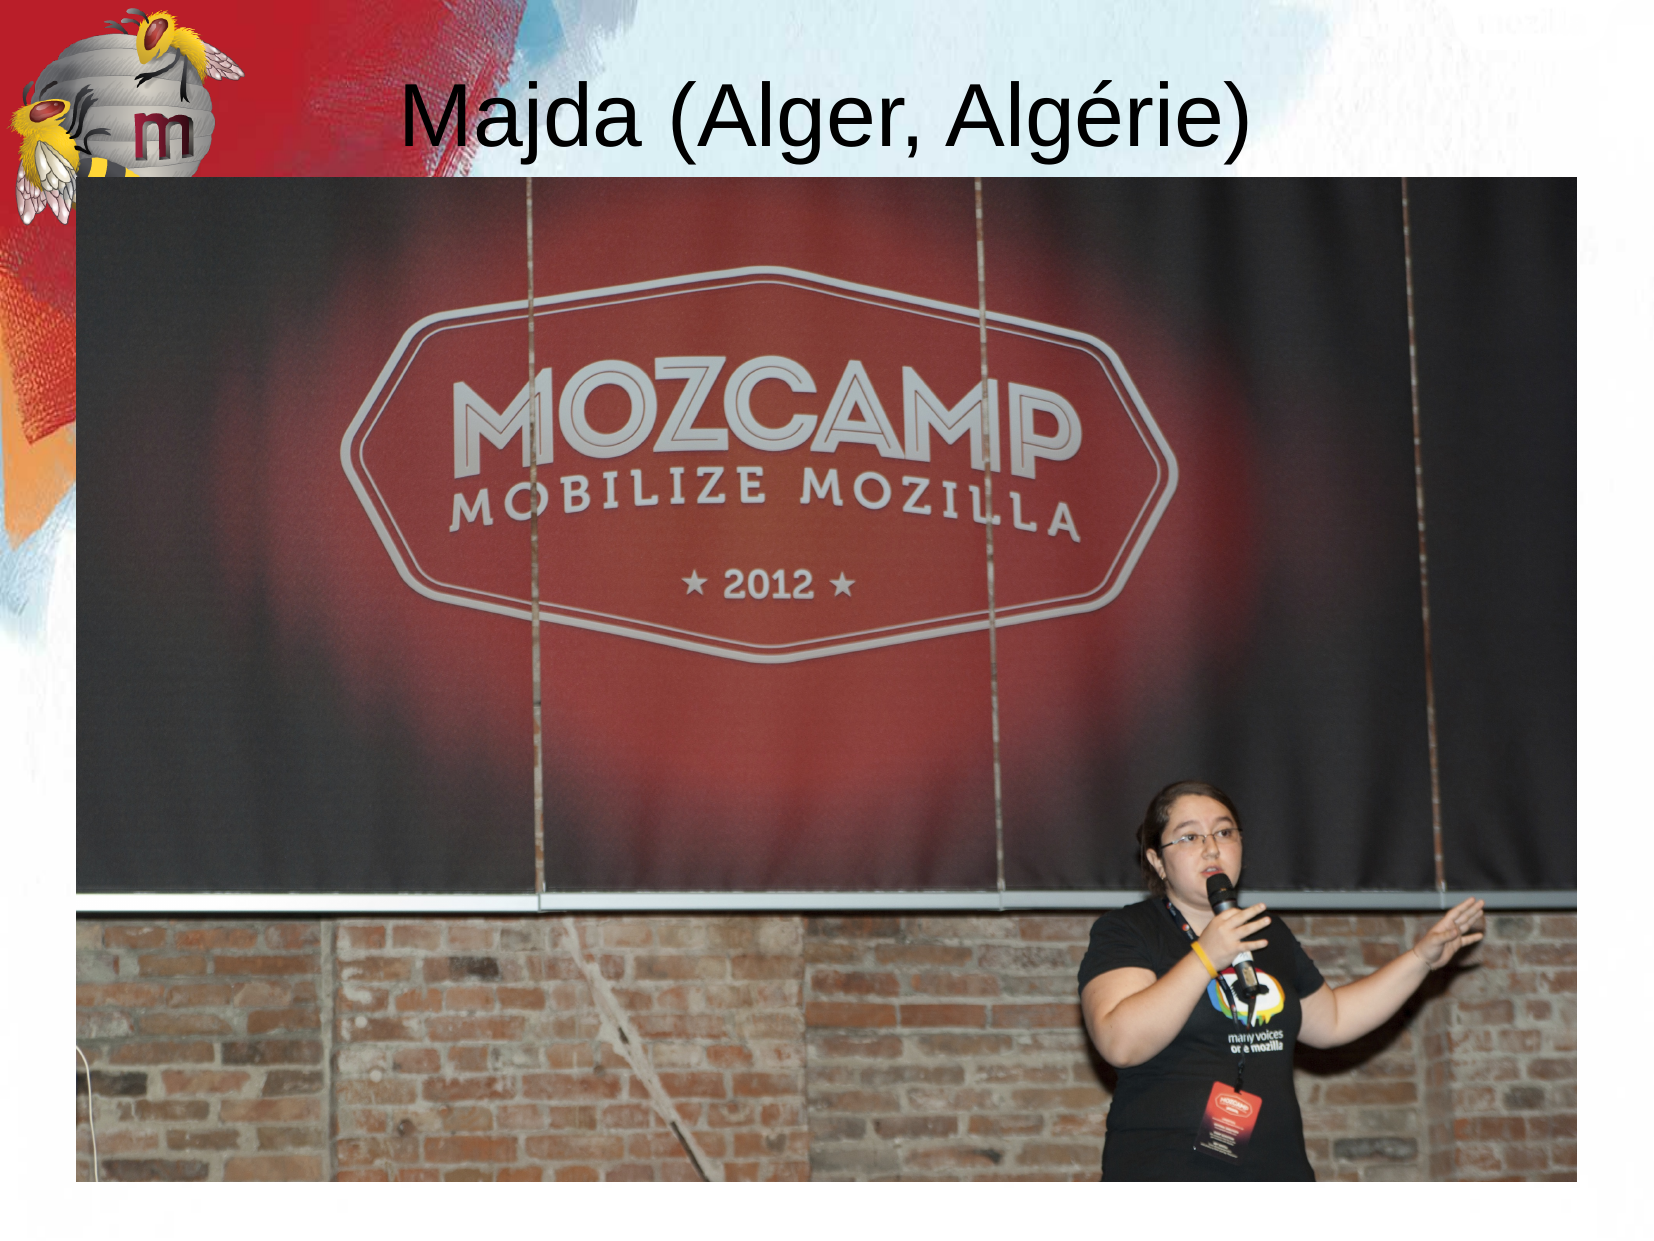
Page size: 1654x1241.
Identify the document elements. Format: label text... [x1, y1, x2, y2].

picture [0, 0, 1654, 1241]
title Majda (Alger, Algérie) [45, 32, 1609, 188]
